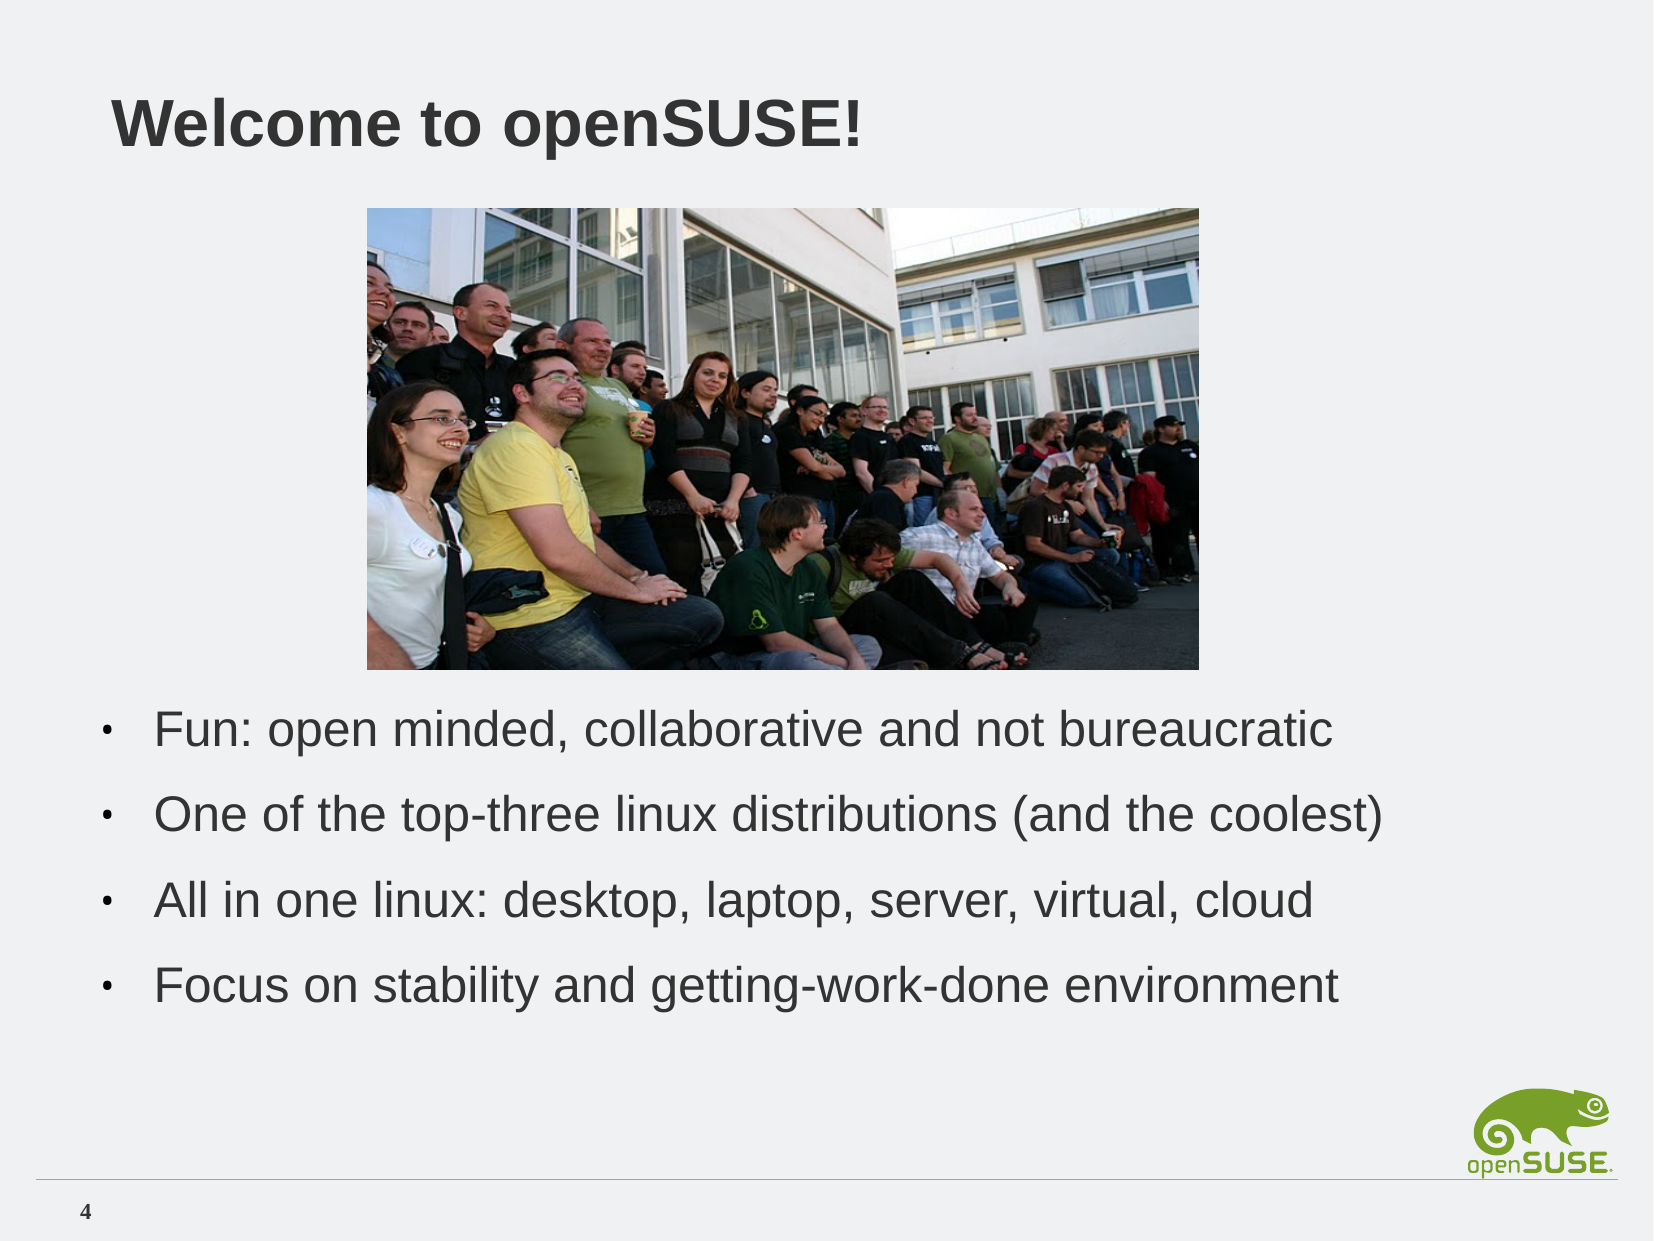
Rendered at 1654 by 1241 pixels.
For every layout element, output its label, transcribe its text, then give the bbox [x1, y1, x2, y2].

title Welcome to openSUSE! [111, 49, 1571, 198]
list Fun: open minded, collaborative and not bureaucratic One of the top-three linux distributions (and the coolest) All in one linux: desktop, laptop, server, virtual, cloud Focus on stability and getting-work-done environment [82, 701, 1571, 1045]
picture [0, 0, 1654, 1241]
